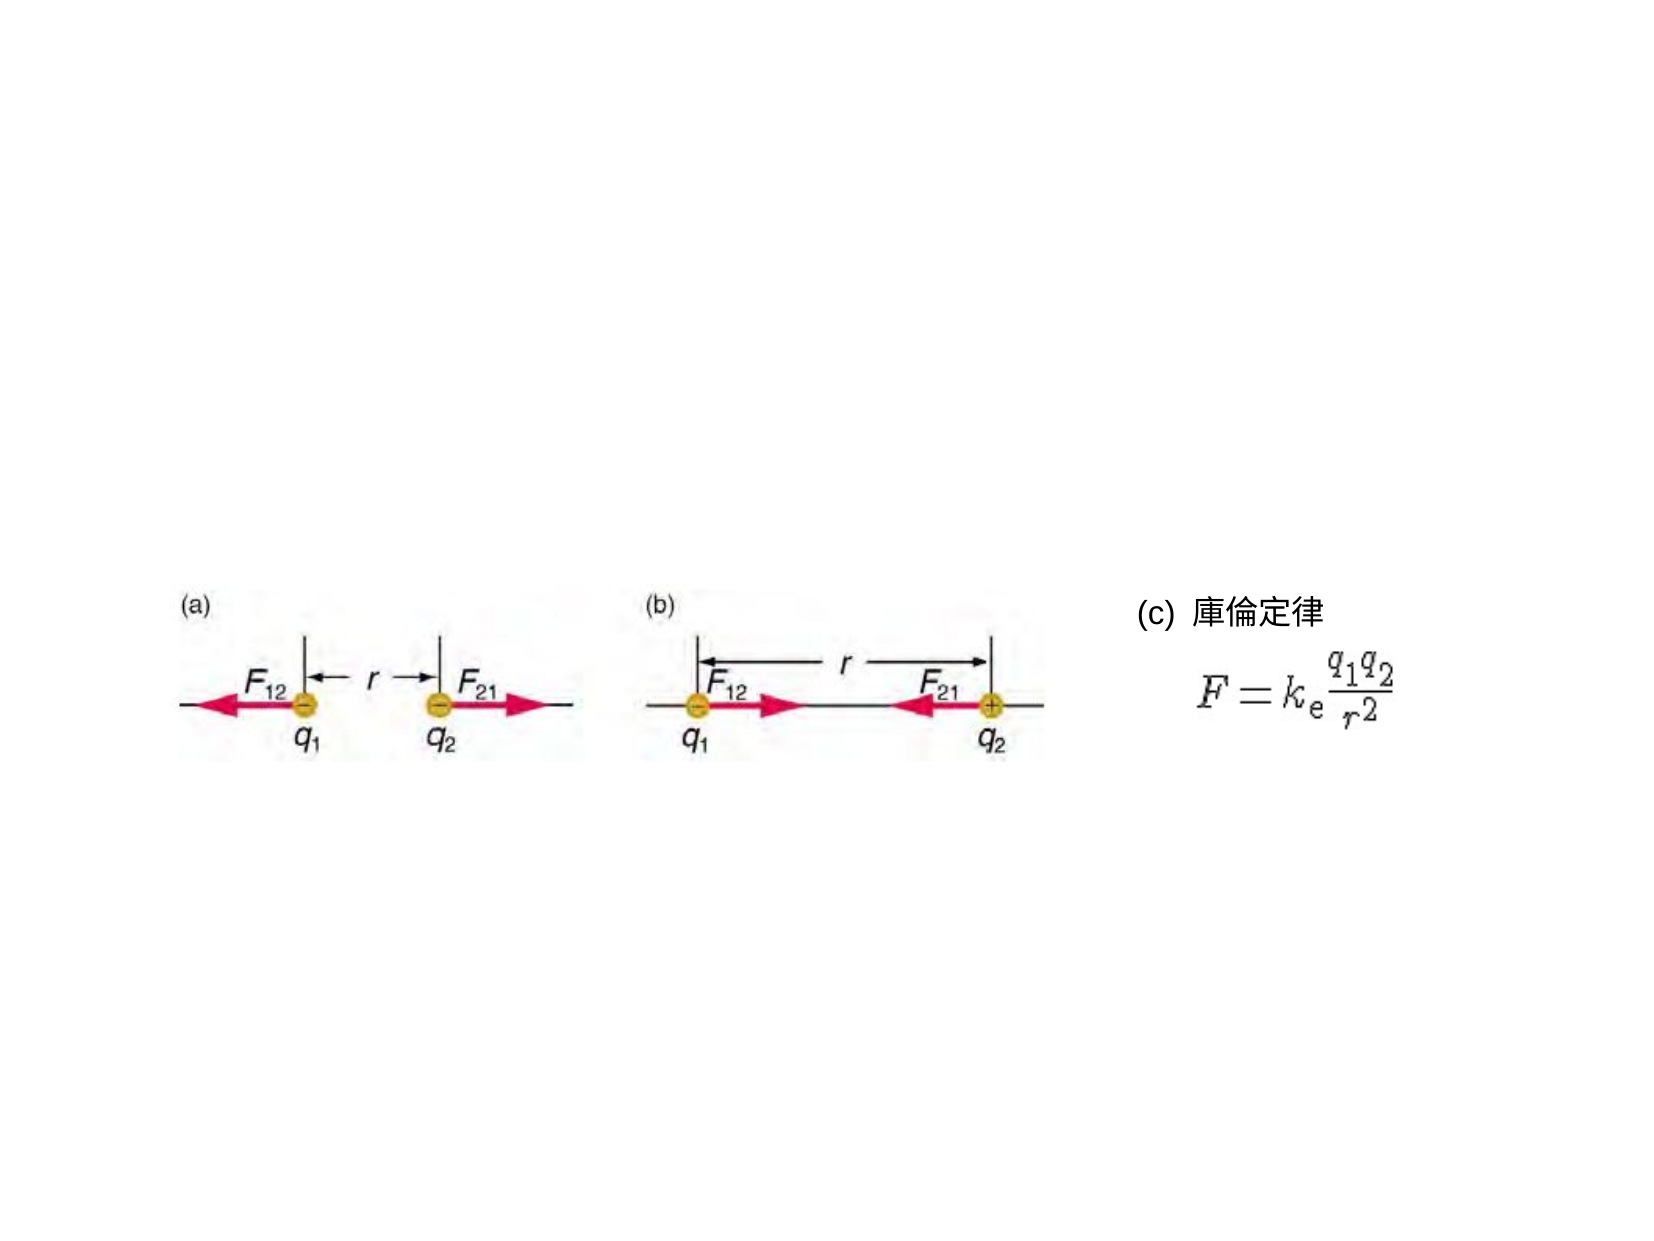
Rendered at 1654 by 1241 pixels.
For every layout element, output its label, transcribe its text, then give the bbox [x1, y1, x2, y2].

picture [1177, 637, 1430, 745]
text_box (c) 庫倫定律 [1122, 578, 1341, 636]
picture [158, 584, 1063, 768]
